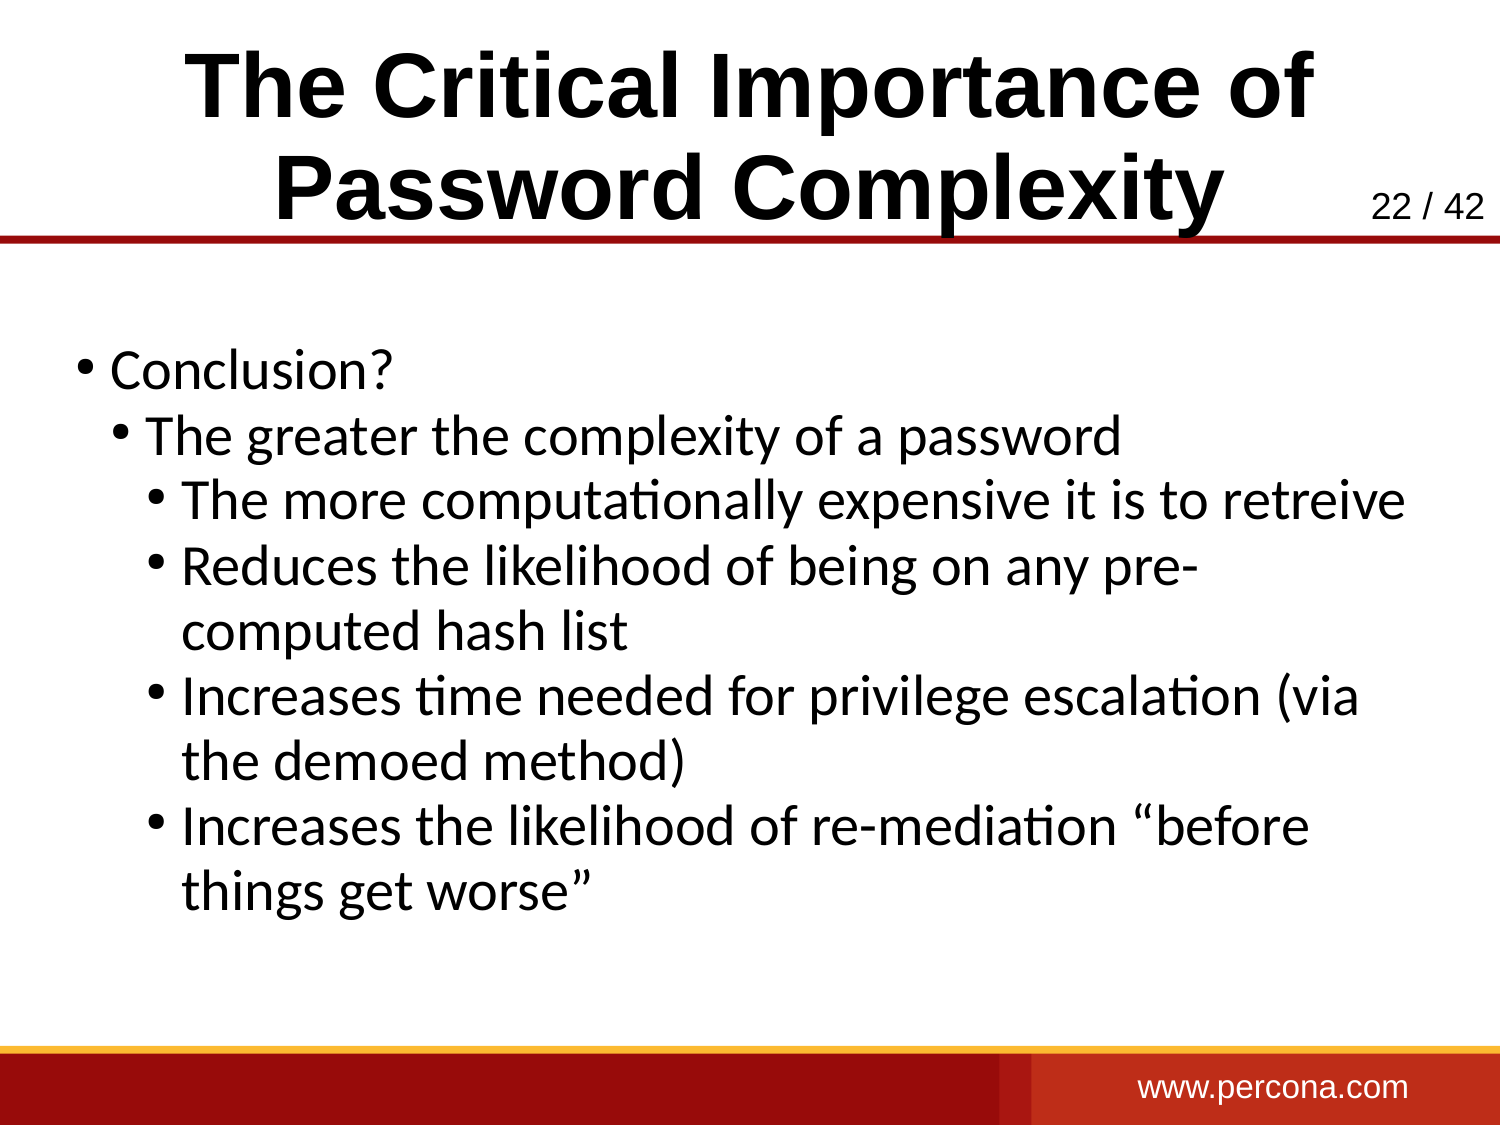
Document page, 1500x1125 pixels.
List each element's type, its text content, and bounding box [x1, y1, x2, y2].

text_box Conclusion? The greater the complexity of a password The more computationally expensive it is to retreive Reduces the likelihood of being on any pre-computed hash list Increases time needed for privilege escalation (via the demoed method) Increases the likelihood of re-mediation “before things get worse” [74, 263, 1425, 1006]
text_box The Critical Importance of Password Complexity [74, 44, 1425, 232]
